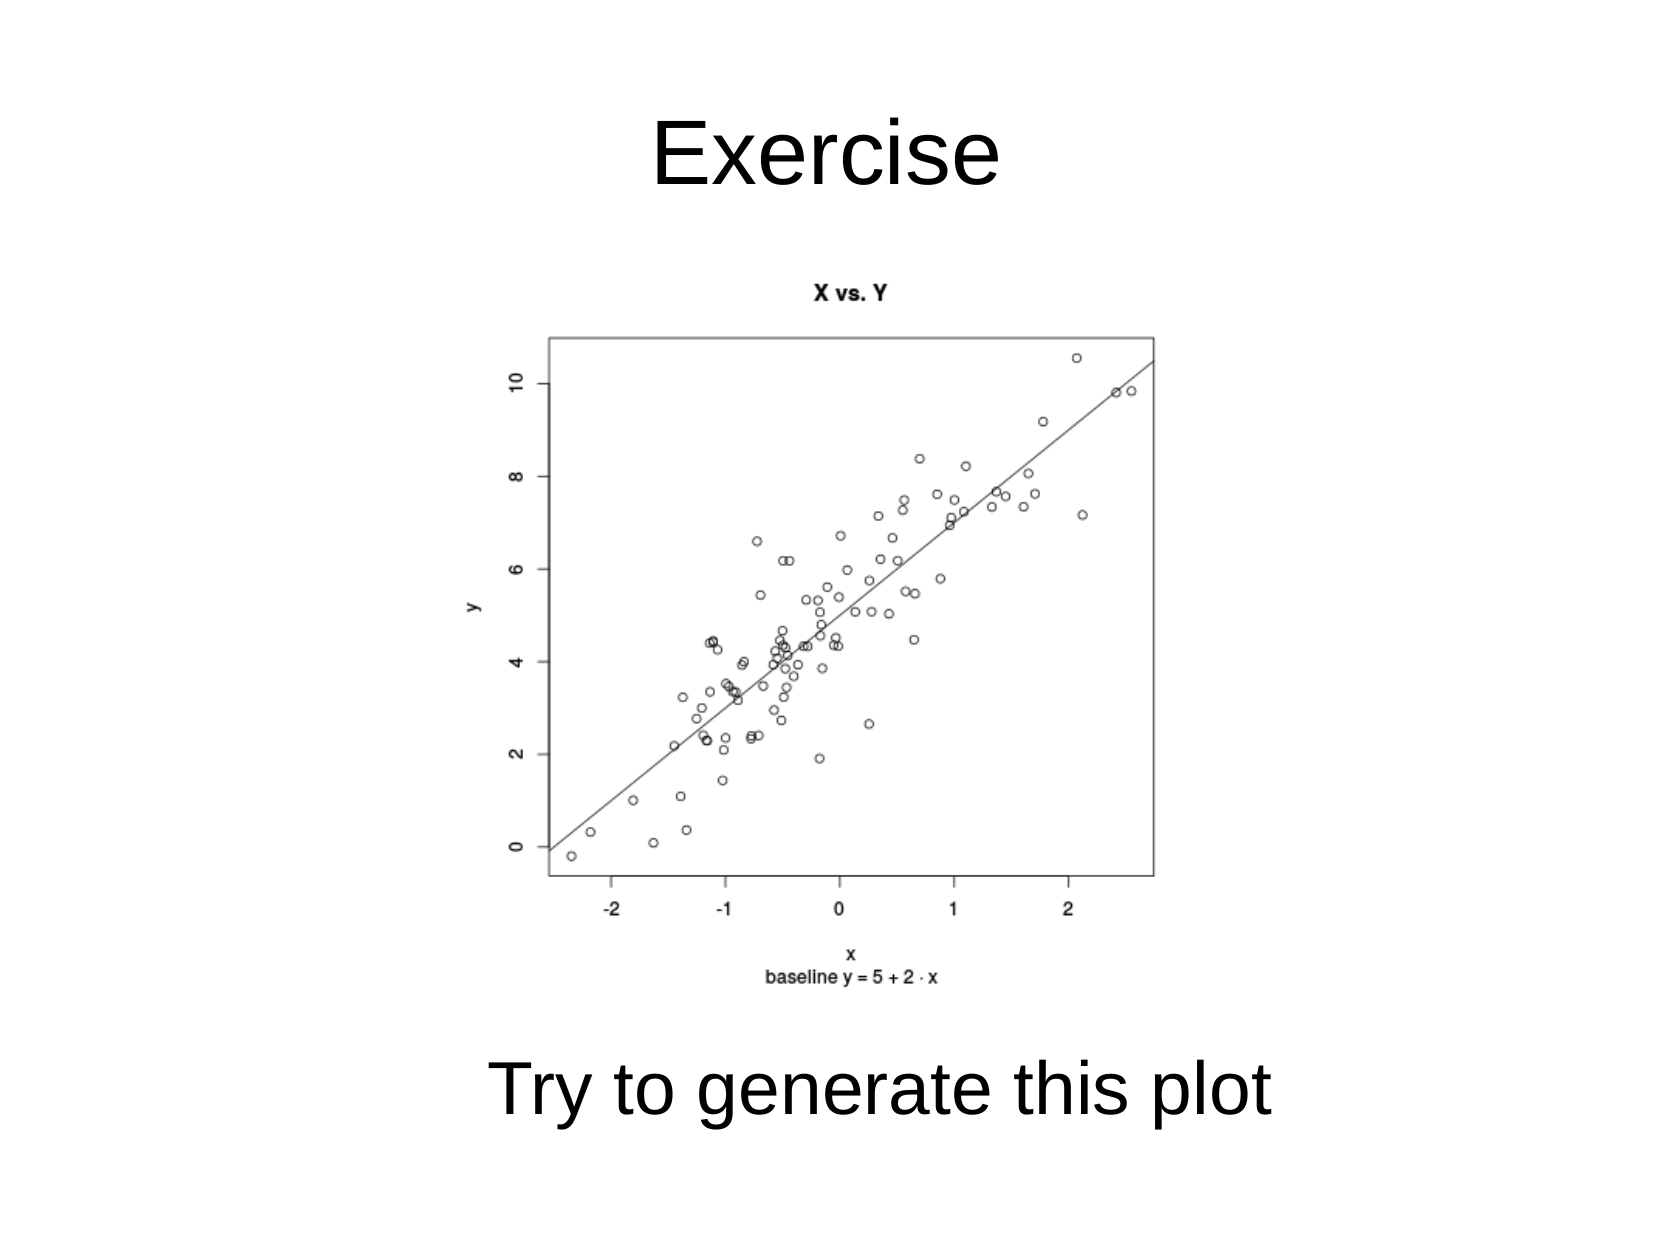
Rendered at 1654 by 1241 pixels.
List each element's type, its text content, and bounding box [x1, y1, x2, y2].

picture [458, 247, 1201, 990]
text_box Try to generate this plot [236, 1039, 1524, 1139]
title Exercise [82, 49, 1571, 257]
